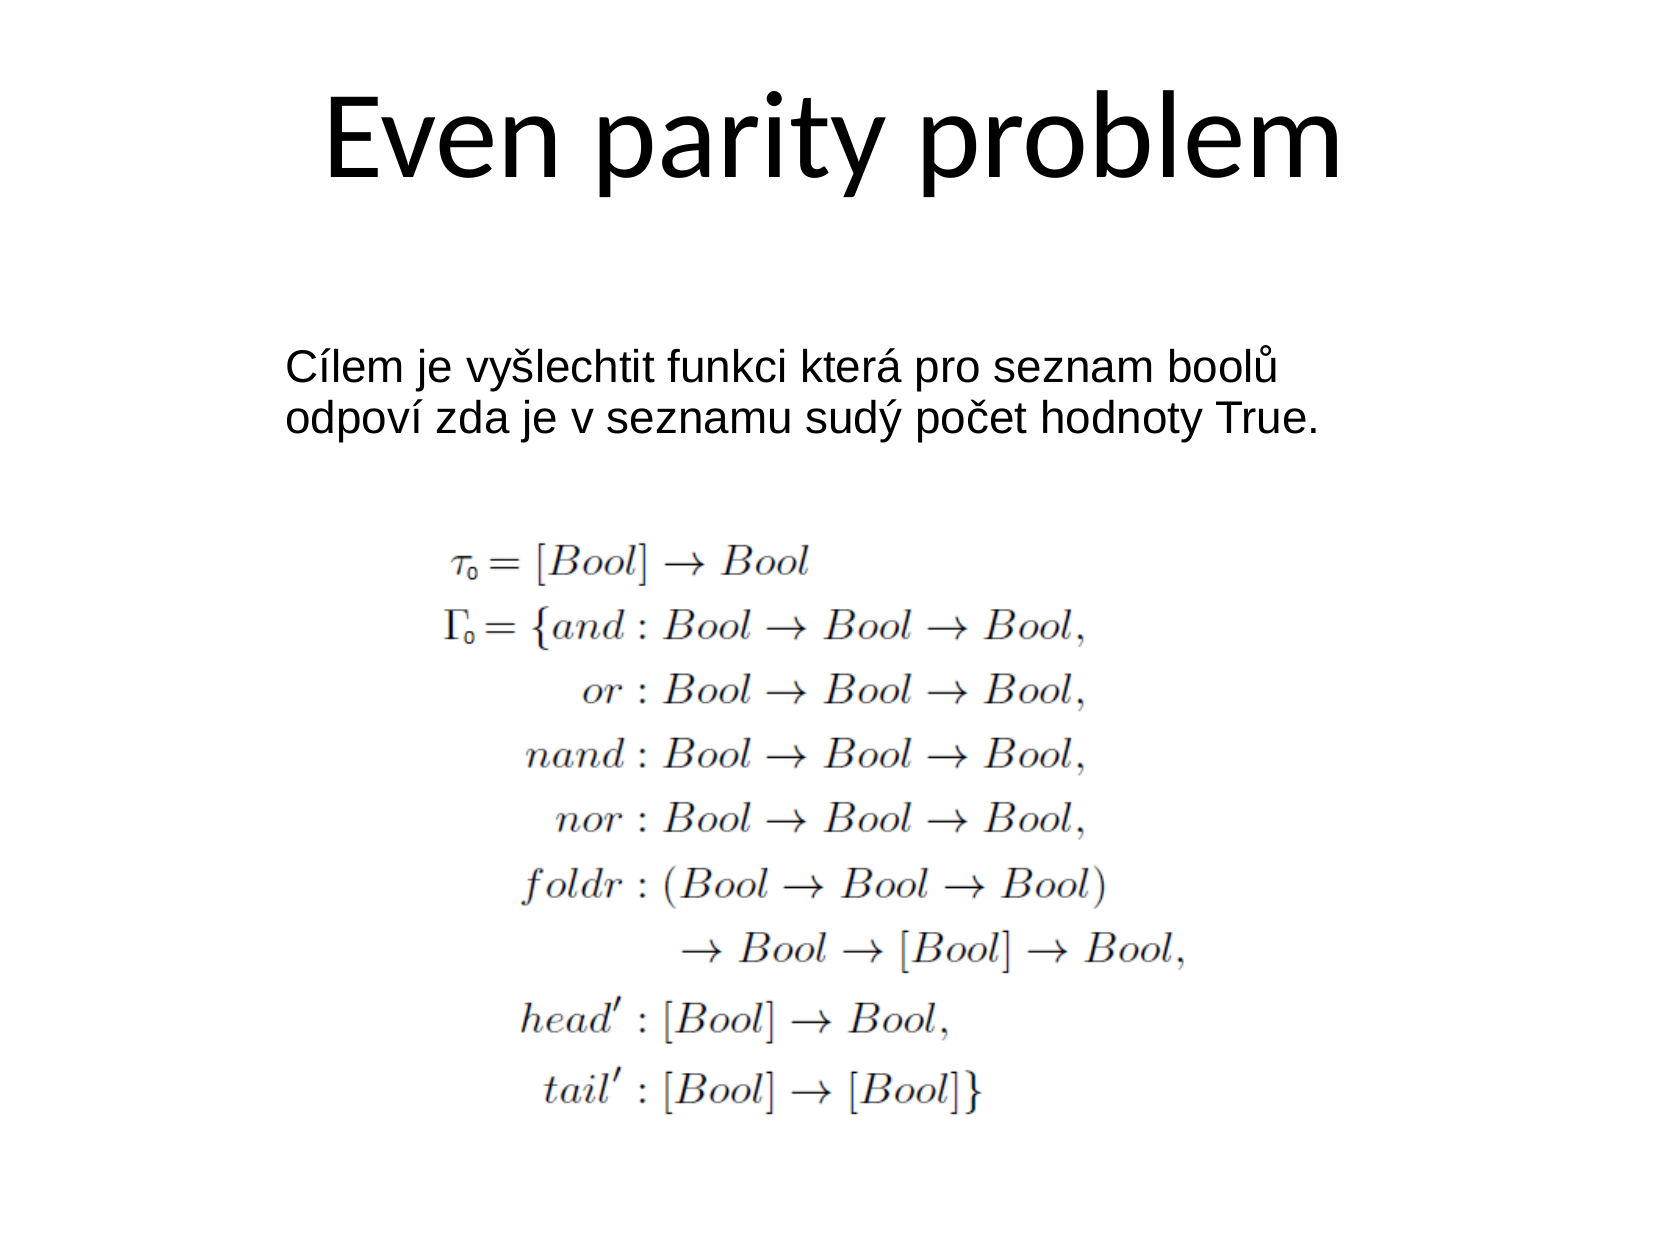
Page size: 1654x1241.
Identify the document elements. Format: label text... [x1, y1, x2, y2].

text_box Cílem je vyšlechtit funkci která pro seznam boolů odpoví zda je v seznamu sudý počet hodnoty True. [270, 333, 1336, 451]
title Even parity problem [90, 70, 1579, 223]
picture [439, 539, 1201, 1130]
